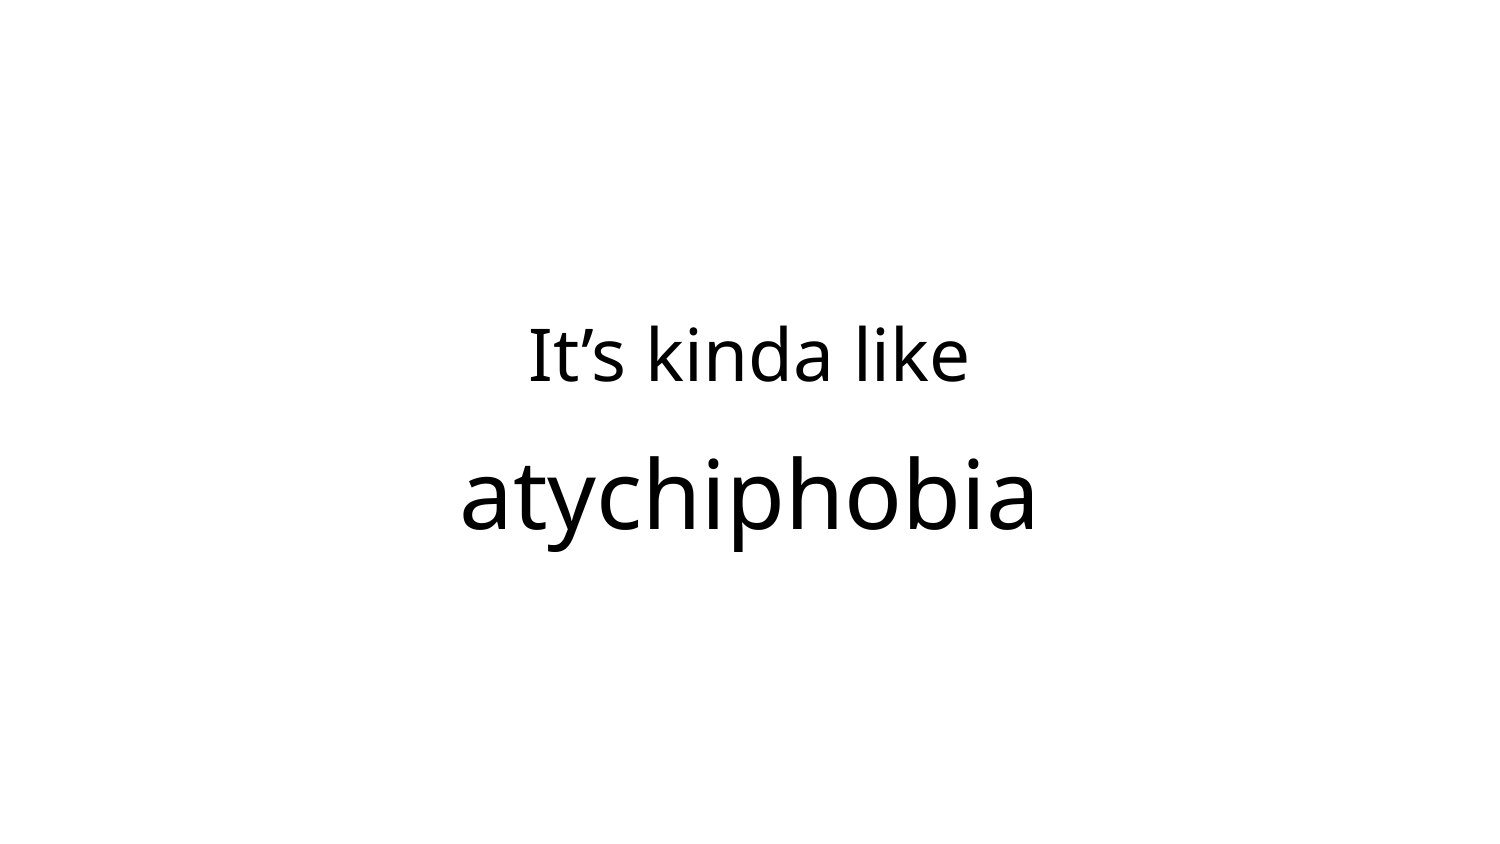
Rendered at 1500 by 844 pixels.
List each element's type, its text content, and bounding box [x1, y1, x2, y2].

text_box It’s kinda like atychiphobia [0, 0, 1500, 844]
